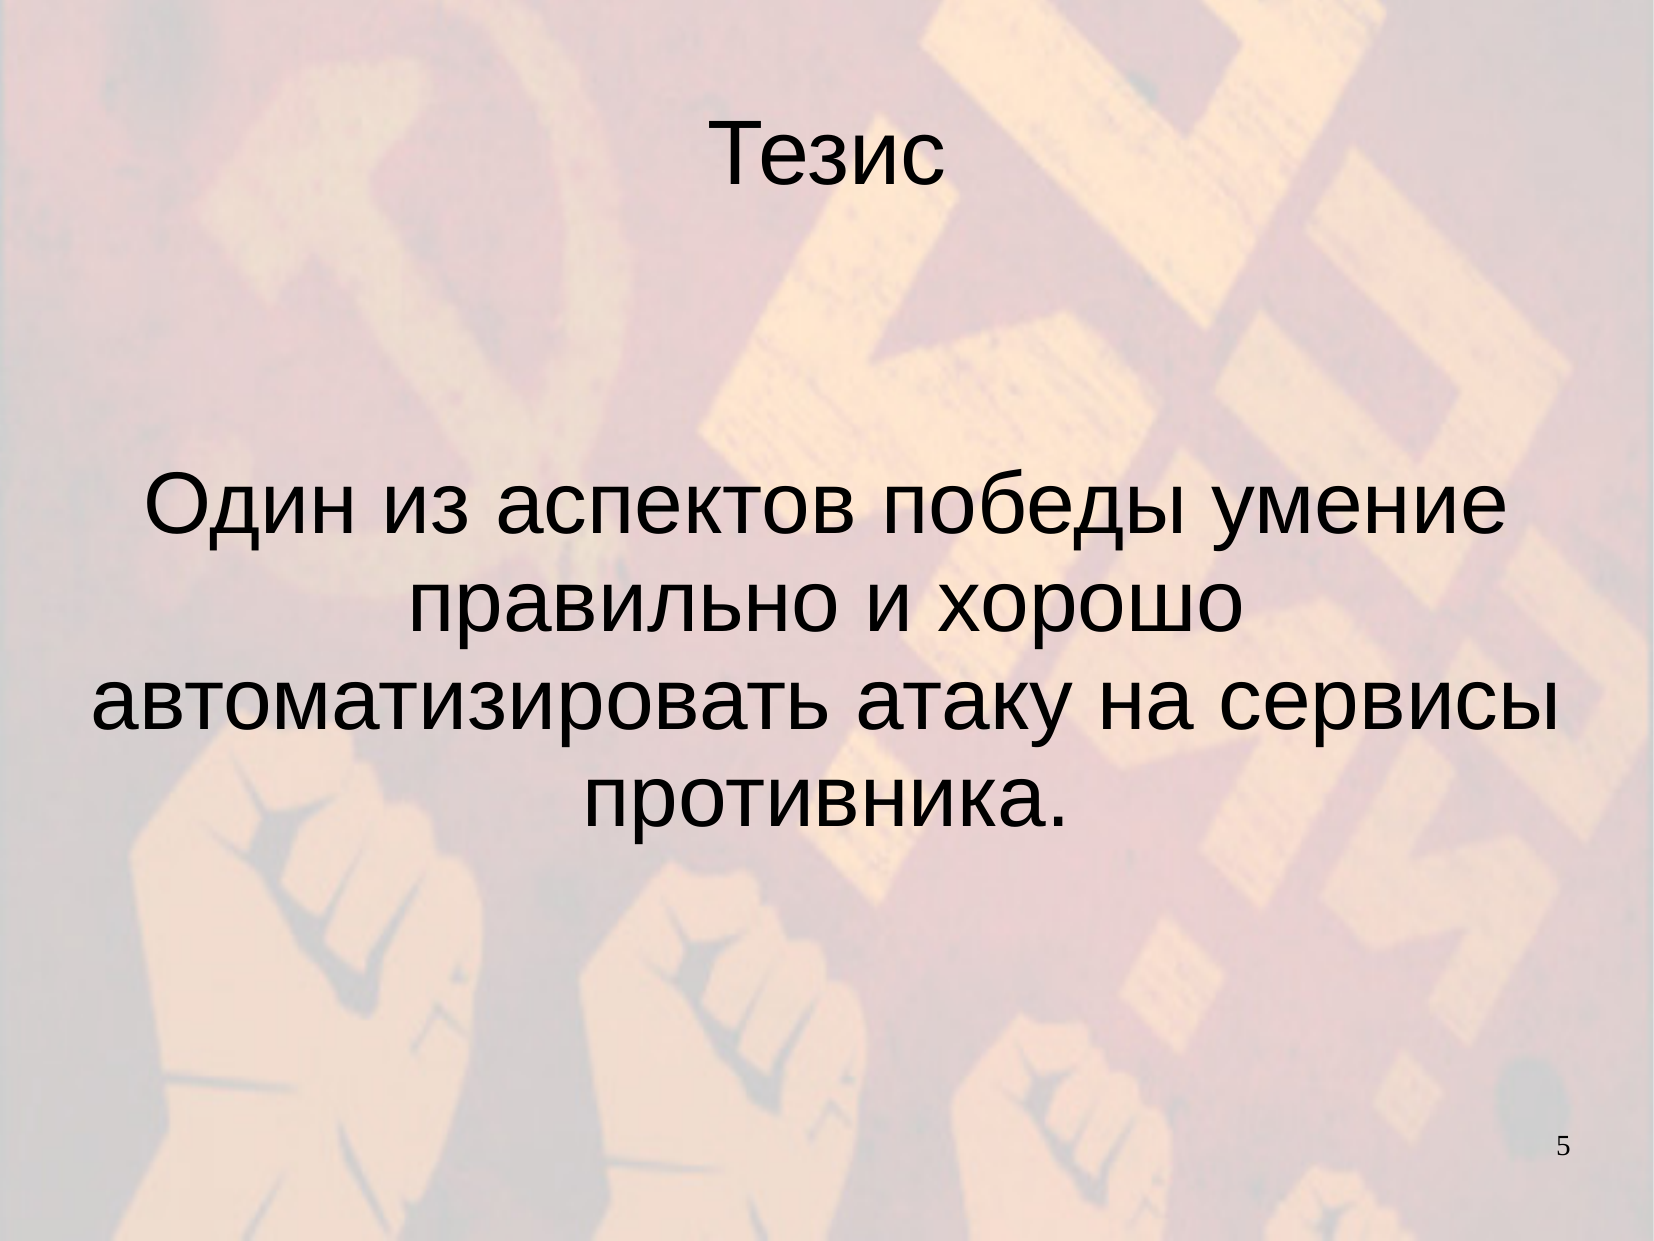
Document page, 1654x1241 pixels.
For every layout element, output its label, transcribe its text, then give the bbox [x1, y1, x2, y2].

picture [0, 0, 1654, 1241]
subtitle Один из аспектов победы умение правильно и хорошо автоматизировать атаку на сервисы противника. [82, 290, 1571, 1010]
title Тезис [82, 49, 1571, 257]
